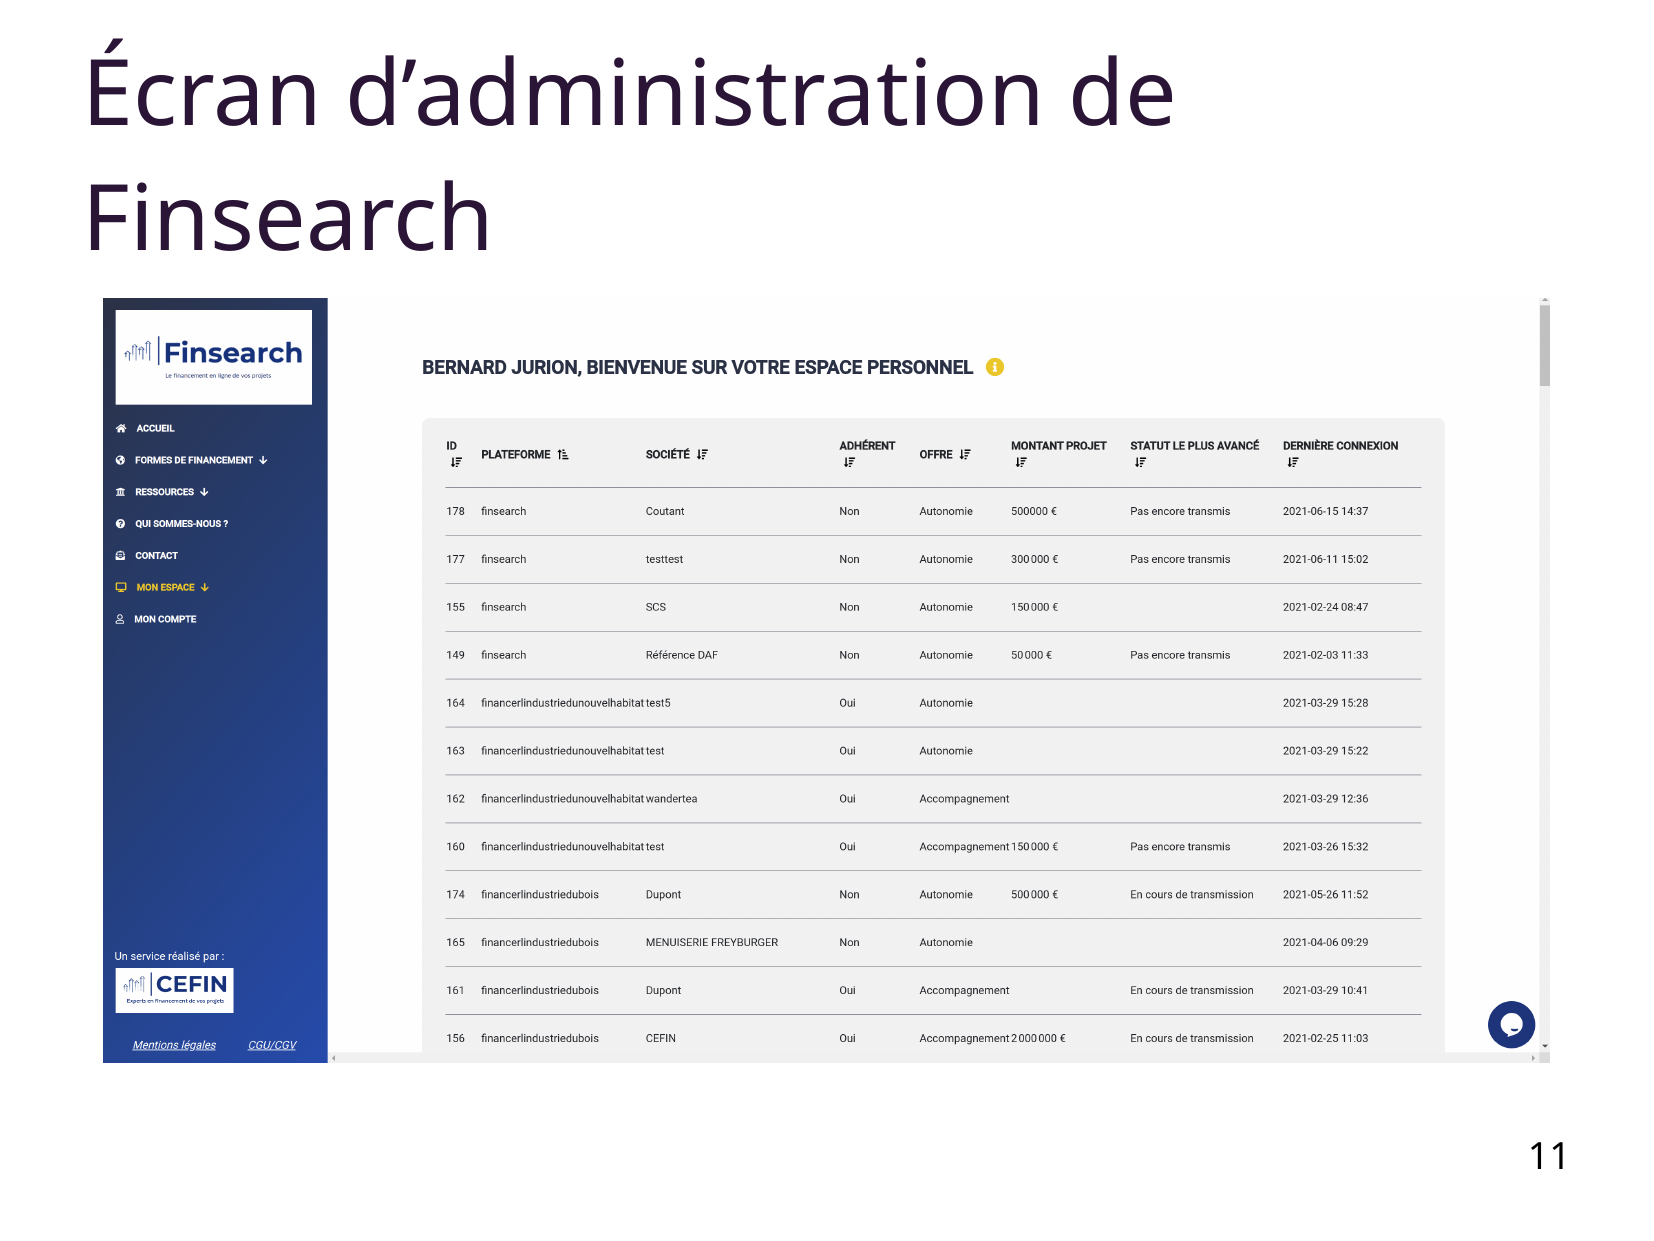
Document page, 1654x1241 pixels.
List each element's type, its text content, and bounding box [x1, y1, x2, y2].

picture [103, 298, 1550, 1063]
title Écran d’administration de Finsearch [82, 49, 1571, 257]
